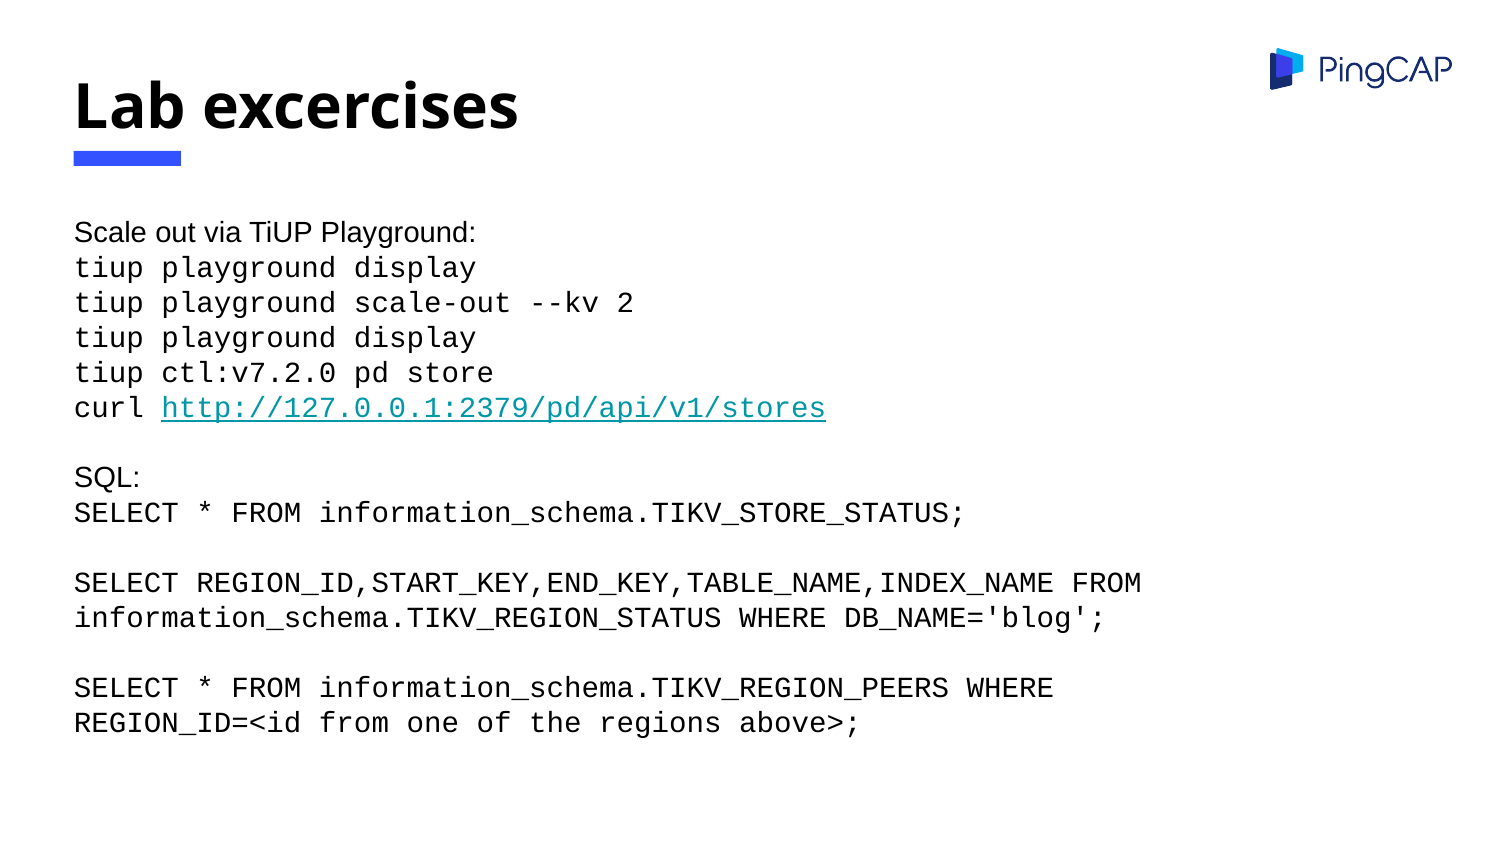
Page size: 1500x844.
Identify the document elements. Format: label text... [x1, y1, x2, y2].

picture [1270, 48, 1452, 90]
text_box Scale out via TiUP Playground: tiup playground display tiup playground scale-out --kv 2 tiup playground display tiup ctl:v7.2.0 pd store curl http://127.0.0.1:2379/pd/api/v1/stores SQL: SELECT * FROM information_schema.TIKV_STORE_STATUS; SELECT REGION_ID,START_KEY,END_KEY,TABLE_NAME,INDEX_NAME FROM information_schema.TIKV_REGION_STATUS WHERE DB_NAME='blog'; SELECT * FROM information_schema.TIKV_REGION_PEERS WHERE REGION_ID=<id from one of the regions above>; [58, 198, 1226, 775]
text_box [73, 150, 181, 166]
text_box Lab excercises [58, 50, 925, 151]
